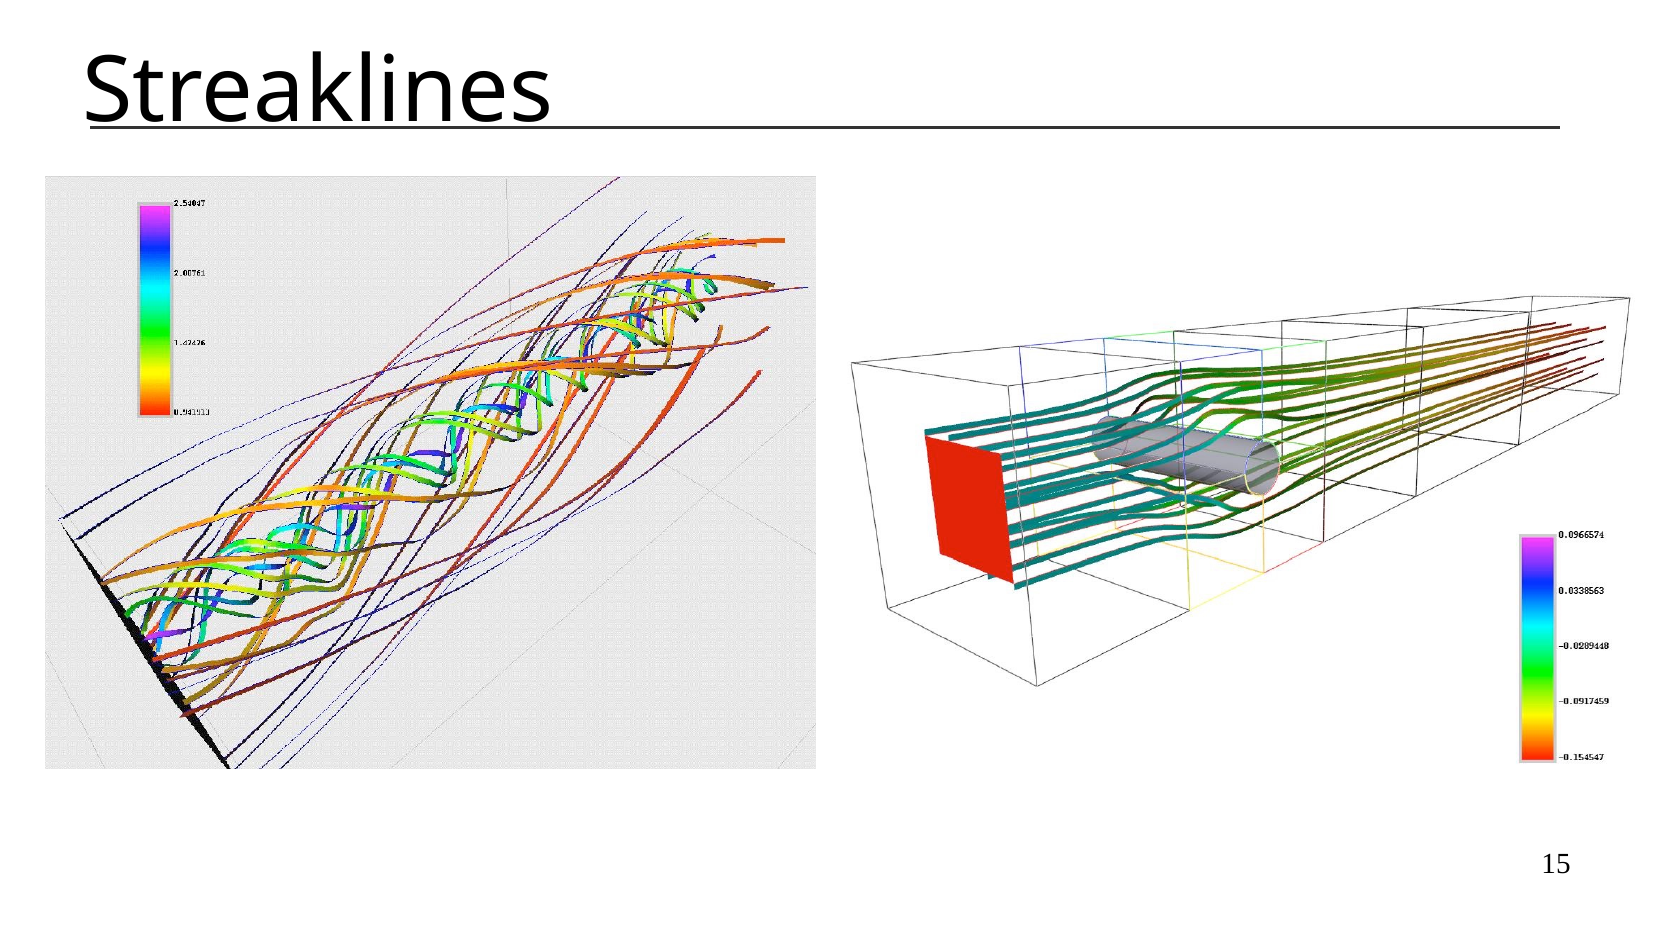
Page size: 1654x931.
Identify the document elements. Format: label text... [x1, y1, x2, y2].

picture [45, 176, 816, 769]
title Streaklines [82, 32, 1571, 140]
picture [847, 287, 1636, 772]
